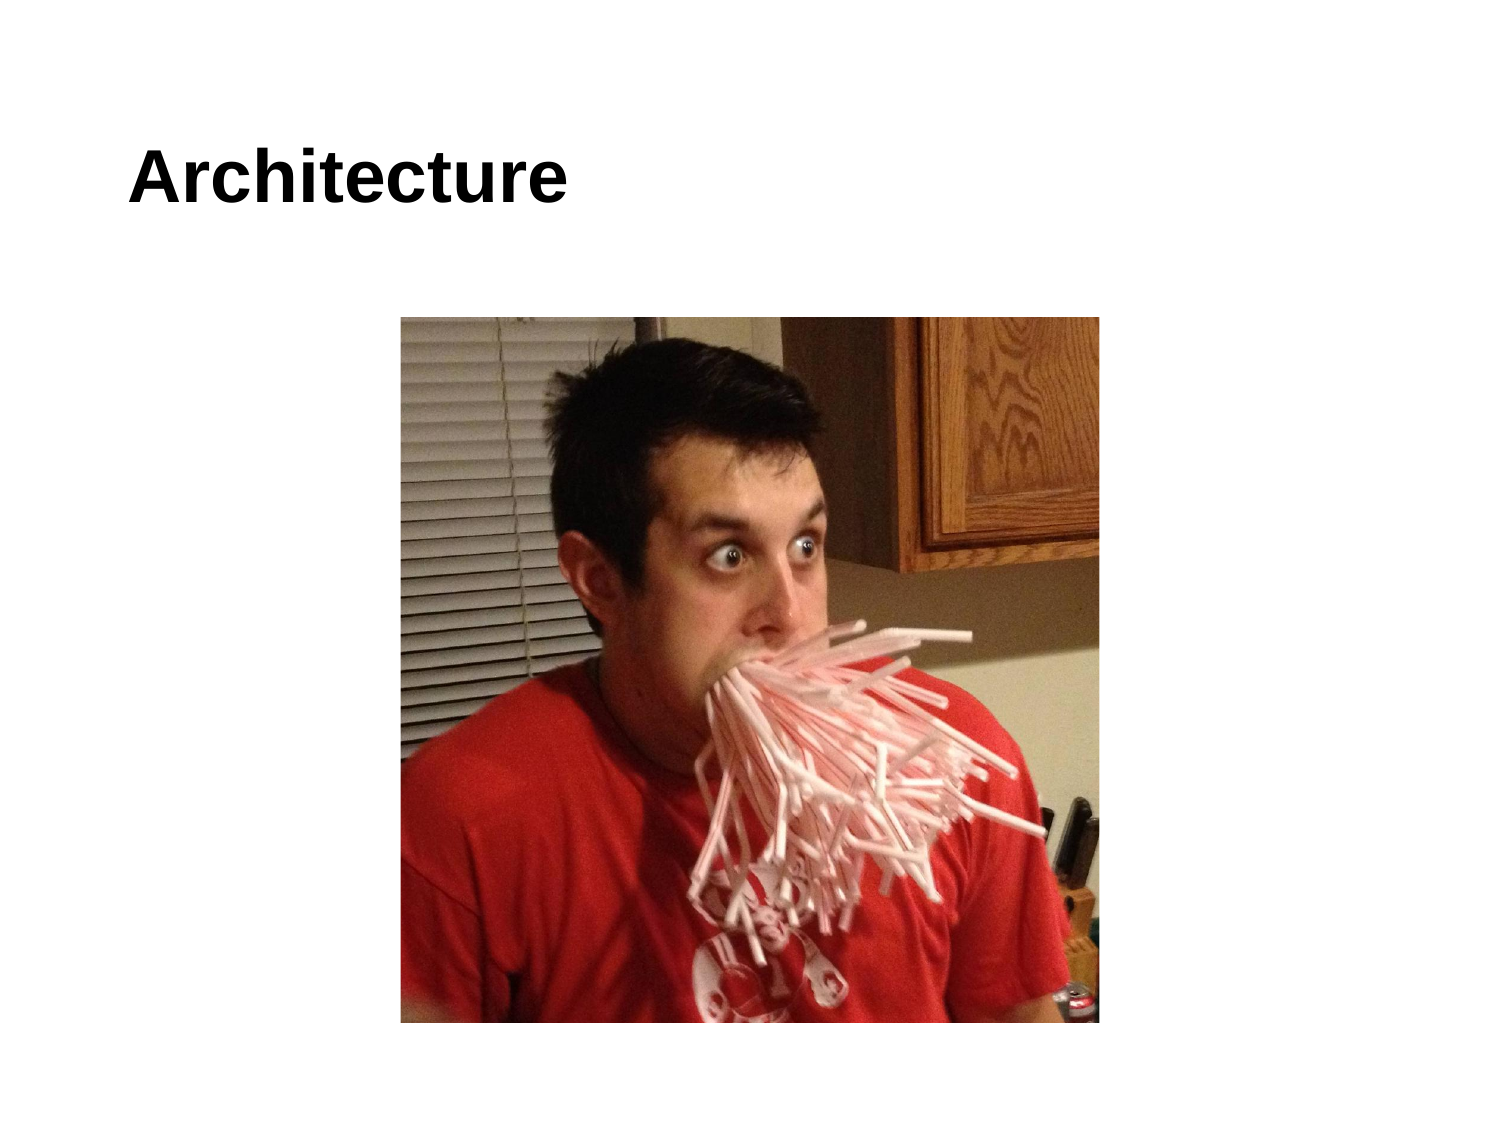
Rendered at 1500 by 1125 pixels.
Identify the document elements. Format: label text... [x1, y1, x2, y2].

title Architecture [75, 45, 1425, 233]
text_box [400, 317, 1100, 1023]
